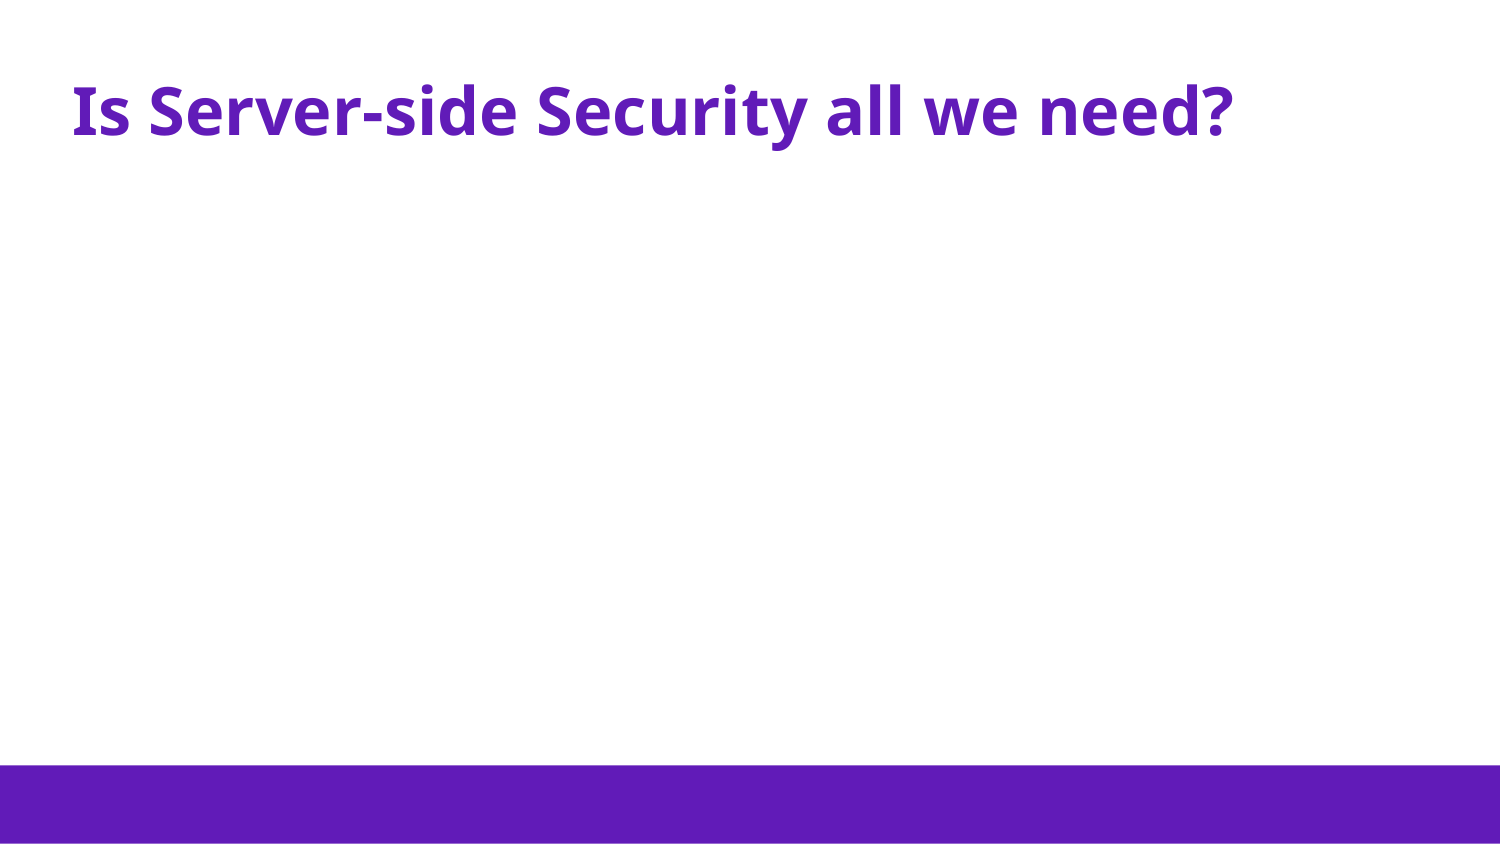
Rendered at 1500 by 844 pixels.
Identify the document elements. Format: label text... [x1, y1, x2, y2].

title Is Server-side Security all we need? [57, 54, 1273, 164]
